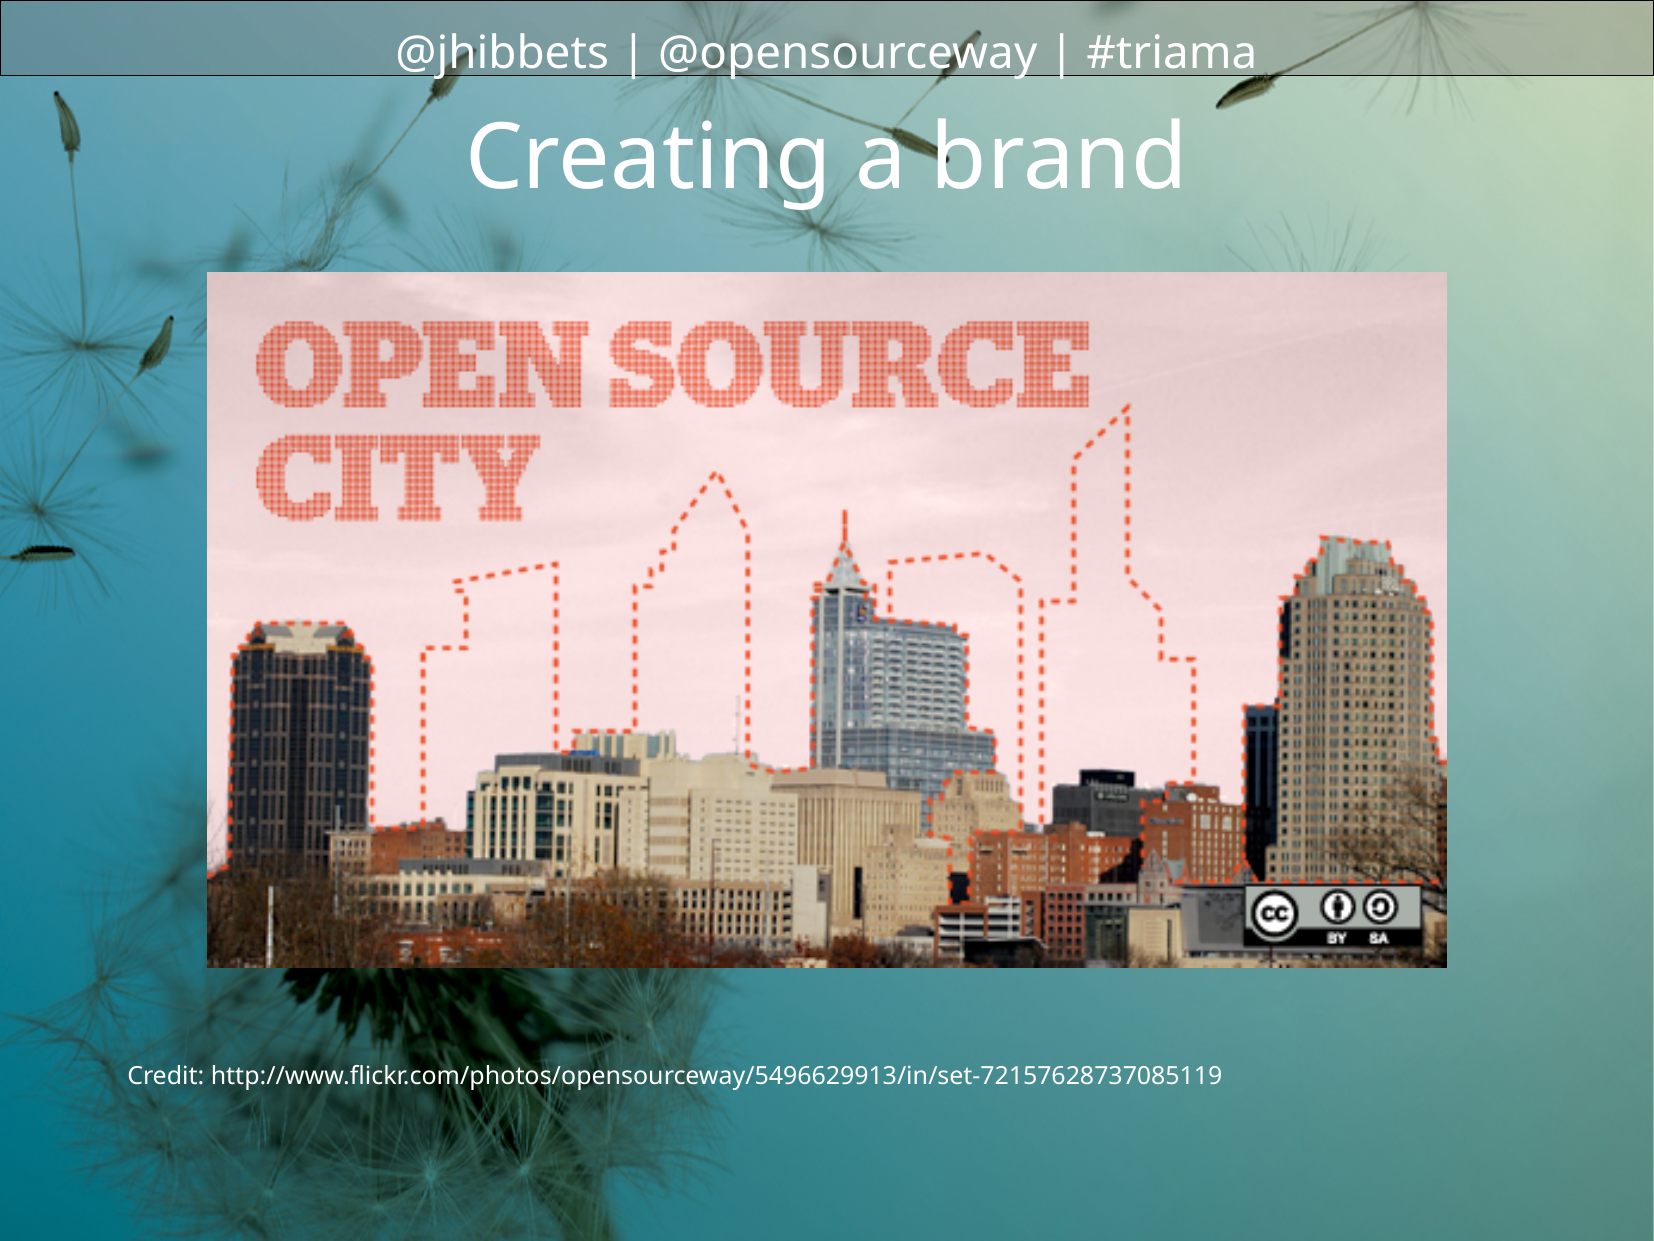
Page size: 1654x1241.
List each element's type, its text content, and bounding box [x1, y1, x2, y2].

picture [0, 76, 1654, 1241]
text_box Credit: http://www.flickr.com/photos/opensourceway/5496629913/in/set-72157628737085119 [112, 1050, 1228, 1090]
title Creating a brand [82, 49, 1571, 257]
